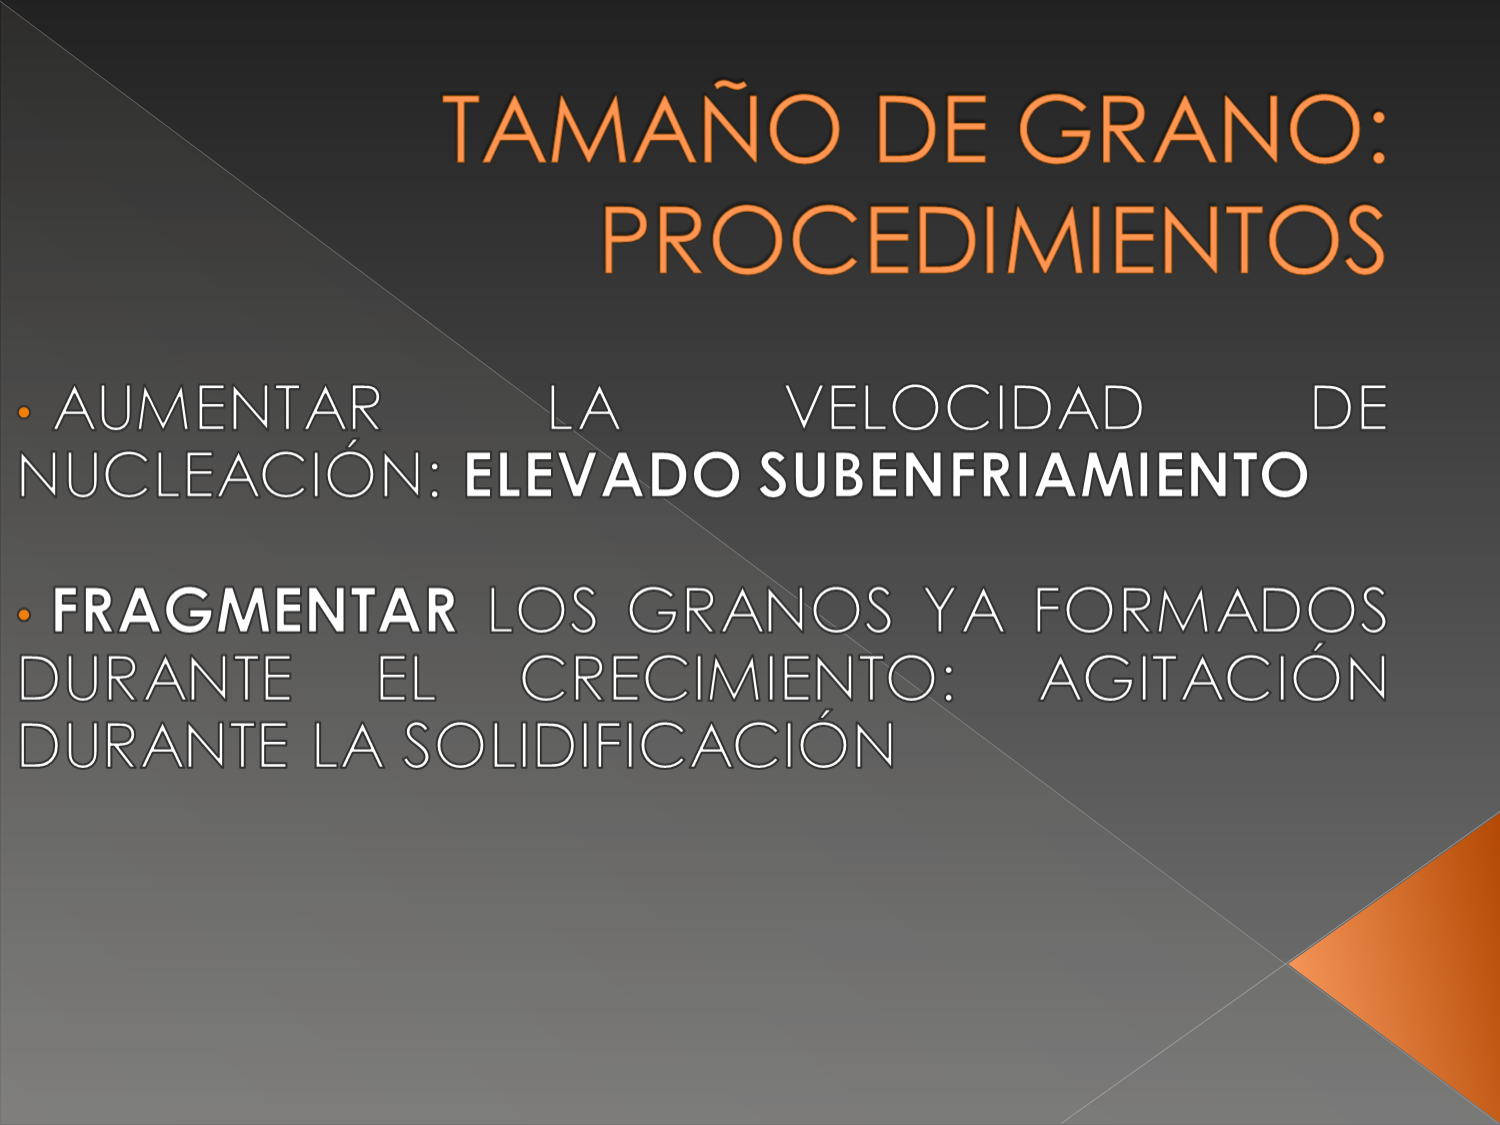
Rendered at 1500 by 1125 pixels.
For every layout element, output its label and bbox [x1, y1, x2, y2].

picture [0, 348, 1429, 810]
picture [80, 38, 1474, 302]
